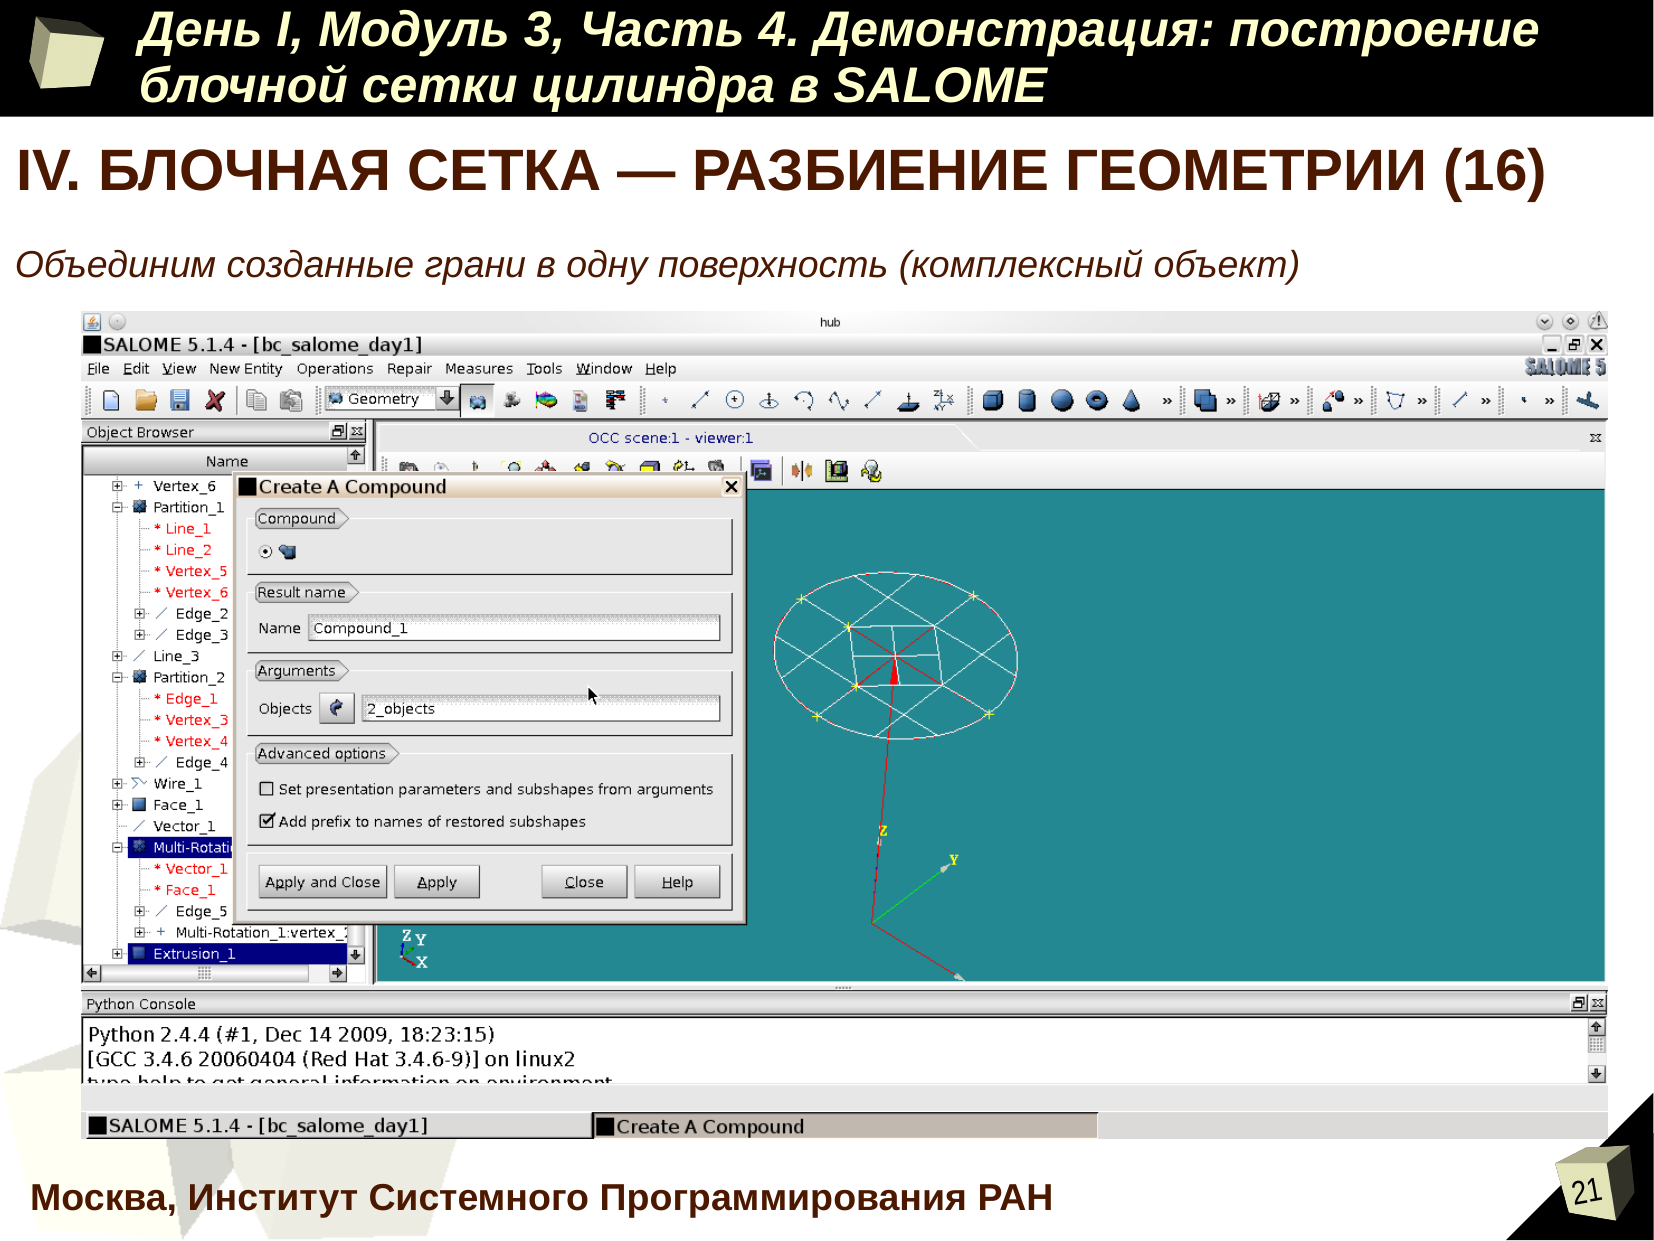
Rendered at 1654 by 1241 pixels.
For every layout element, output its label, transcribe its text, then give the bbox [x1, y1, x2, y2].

text_box Объединим созданные грани в одну поверхность (комплексный объект) [0, 236, 1654, 294]
text_box IV. БЛОЧНАЯ СЕТКА — РАЗБИЕНИЕ ГЕОМЕТРИИ (16) [1, 130, 1654, 211]
picture [0, 311, 1608, 1241]
picture [464, 1193, 472, 1198]
